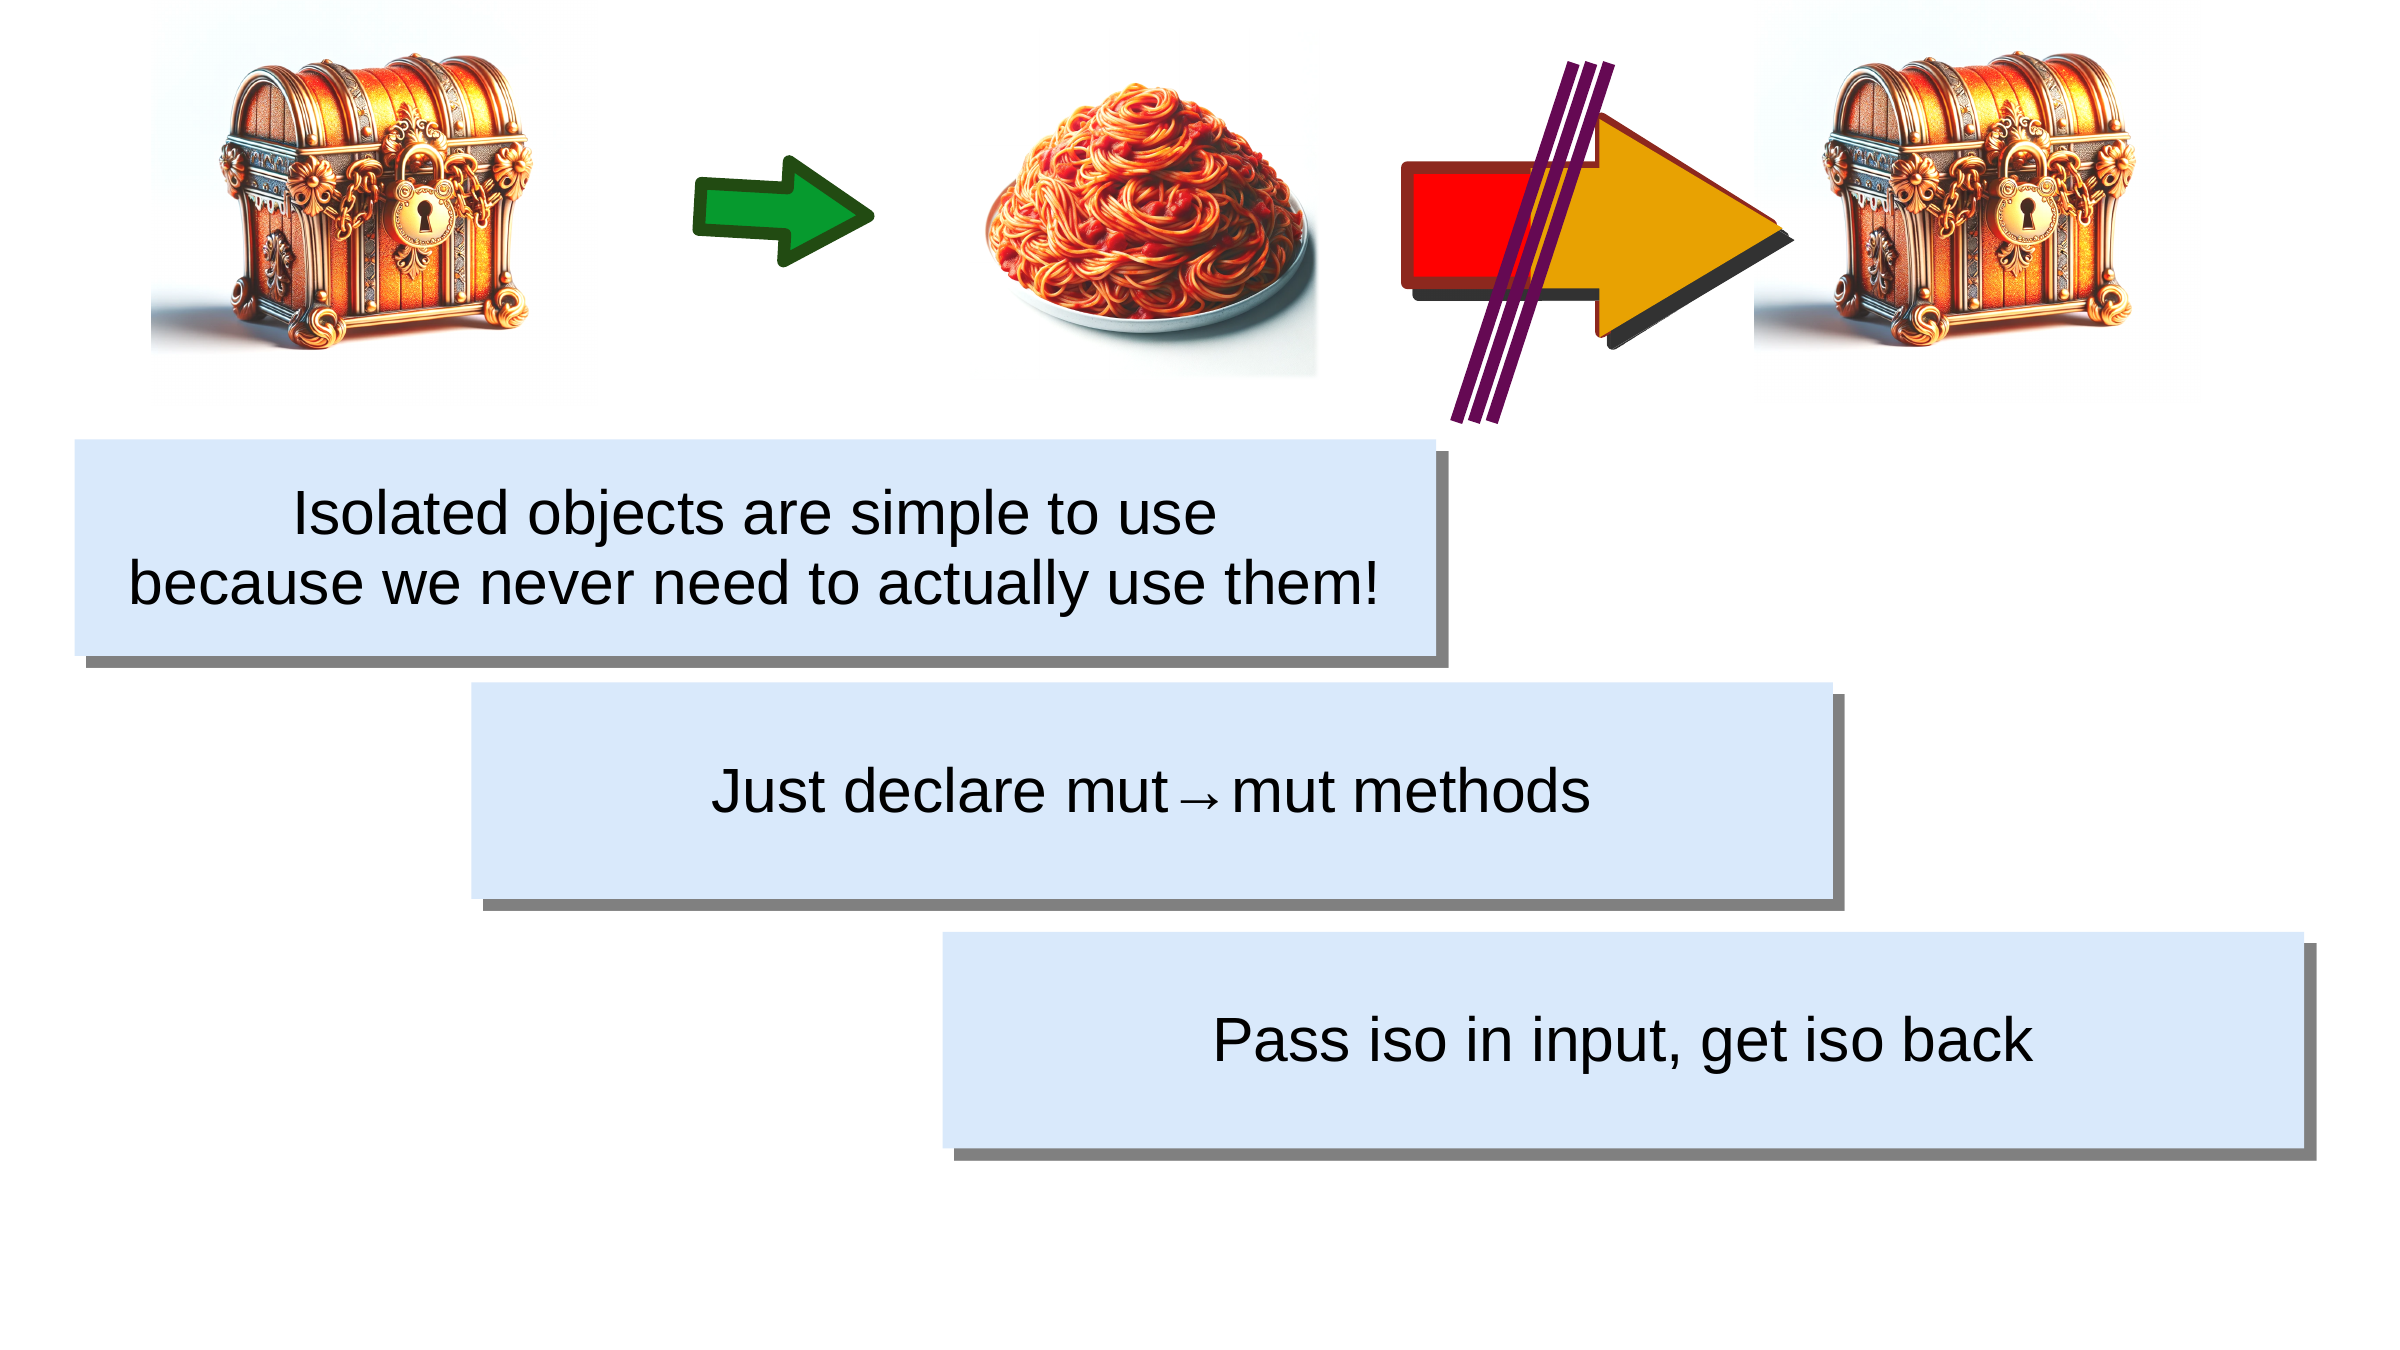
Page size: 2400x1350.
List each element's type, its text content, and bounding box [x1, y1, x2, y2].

picture [151, 0, 598, 406]
text_box Isolated objects are simple to use because we never need to actually use them! [74, 439, 1437, 656]
picture [969, 28, 1320, 380]
text_box Pass iso in input, get iso back [942, 931, 2305, 1149]
text_box [1509, 167, 1550, 283]
text_box [1543, 118, 1783, 338]
text_box Just declare mut→mut methods [471, 682, 1833, 899]
text_box [1527, 167, 1568, 283]
picture [1754, 0, 2201, 403]
text_box [1407, 167, 1532, 283]
text_box [698, 161, 869, 262]
